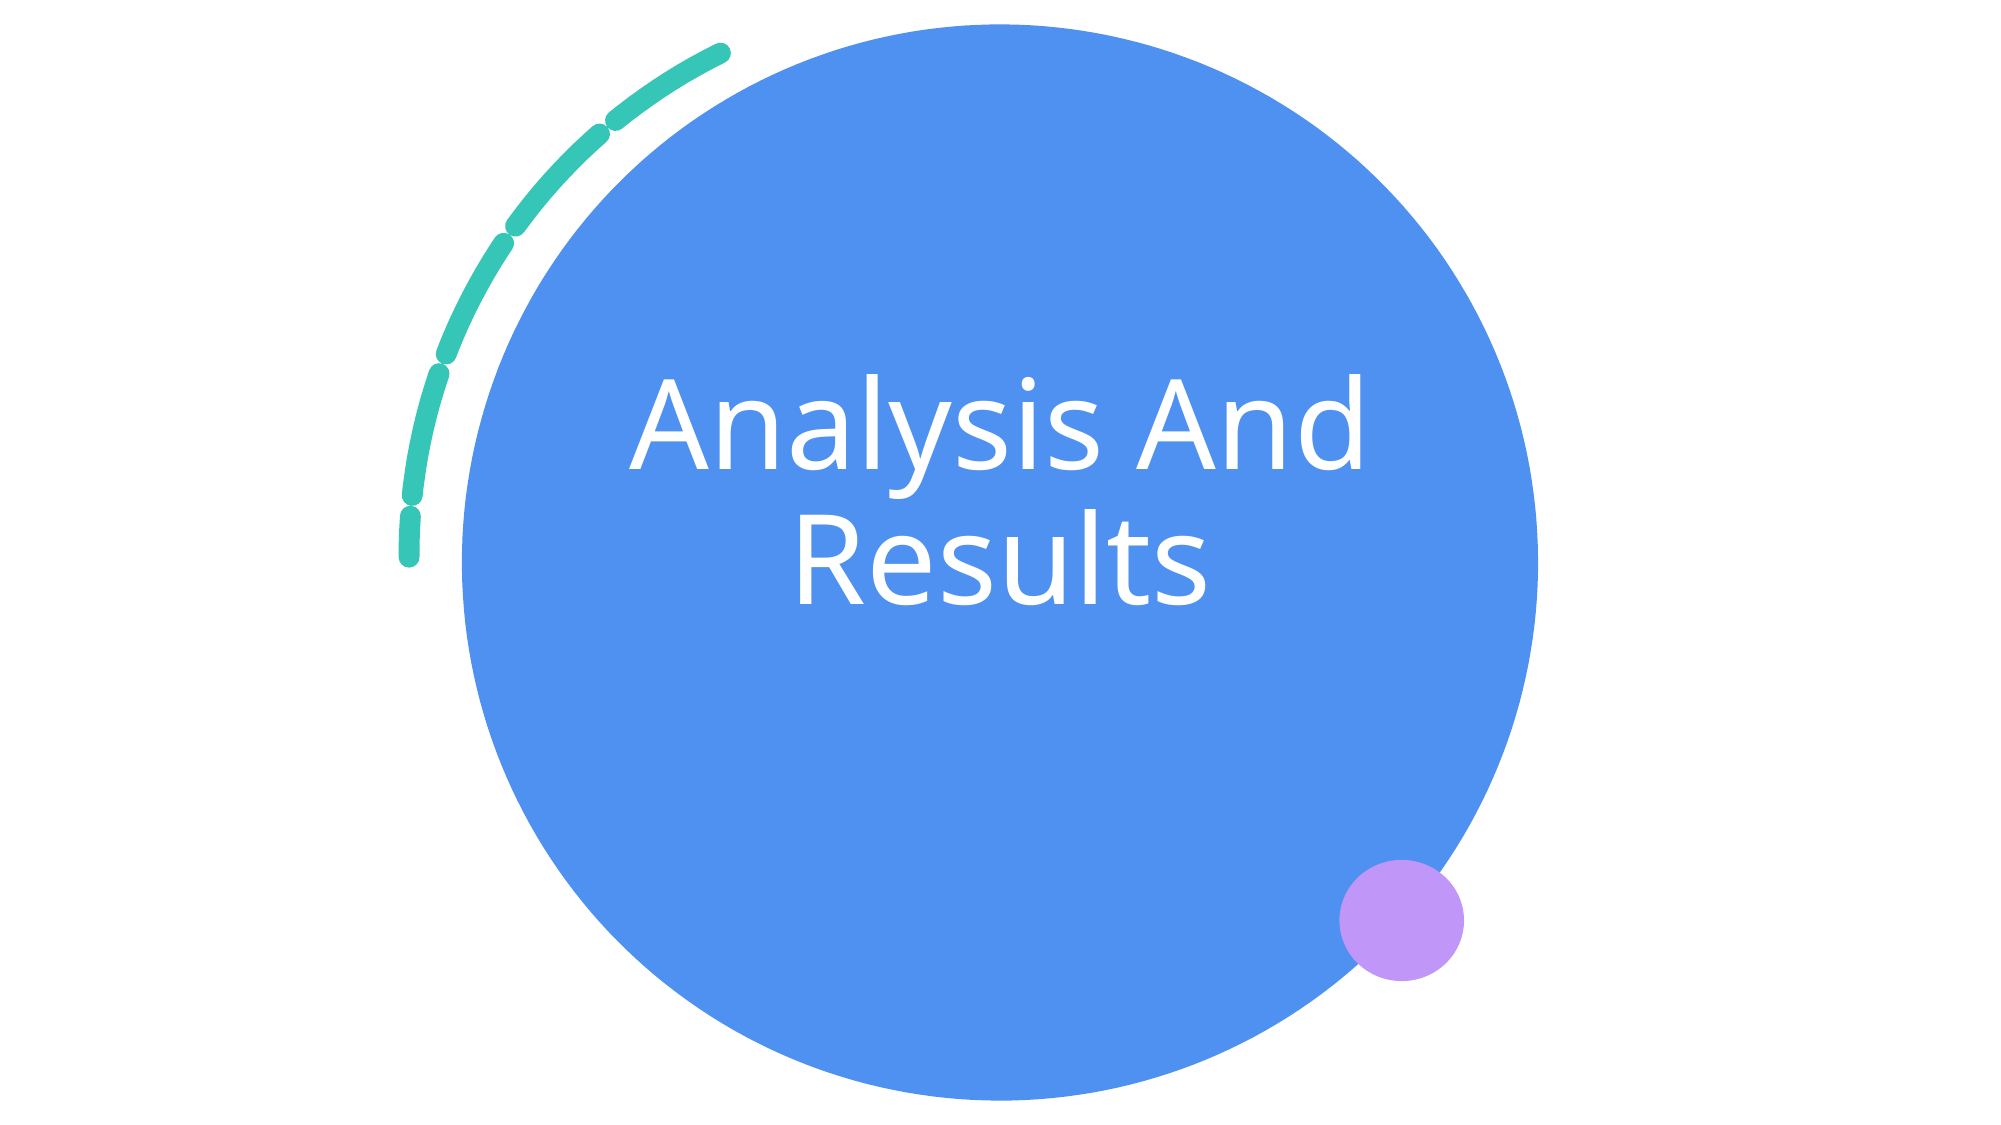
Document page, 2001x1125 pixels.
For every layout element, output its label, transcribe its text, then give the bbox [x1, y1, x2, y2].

title Analysis And Results [544, 409, 1457, 716]
